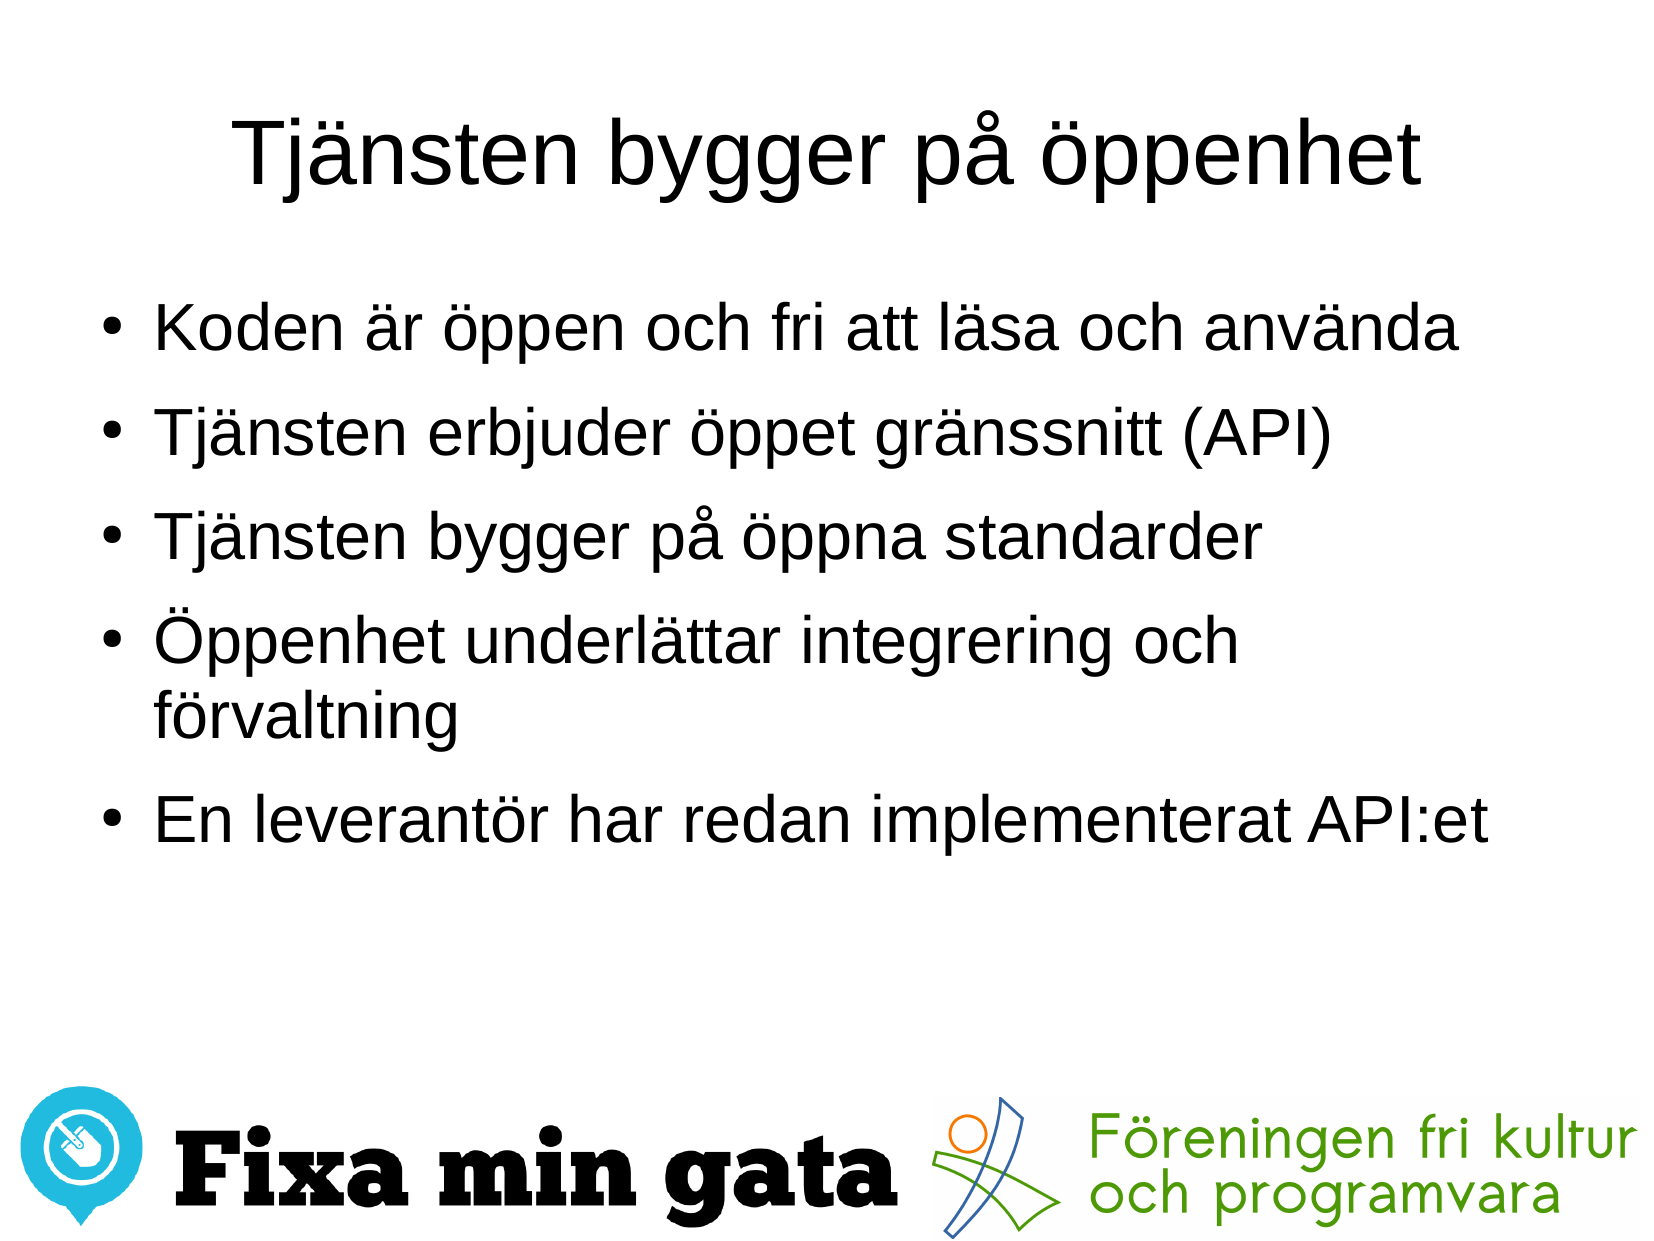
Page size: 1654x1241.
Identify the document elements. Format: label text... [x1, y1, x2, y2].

list Koden är öppen och fri att läsa och använda Tjänsten erbjuder öppet gränssnitt (API) Tjänsten bygger på öppna standarder Öppenhet underlättar integrering och förvaltning En leverantör har redan implementerat API:et [82, 290, 1538, 1010]
picture [932, 1097, 1638, 1239]
title Tjänsten bygger på öppenhet [82, 49, 1571, 257]
picture [4, 1079, 910, 1236]
